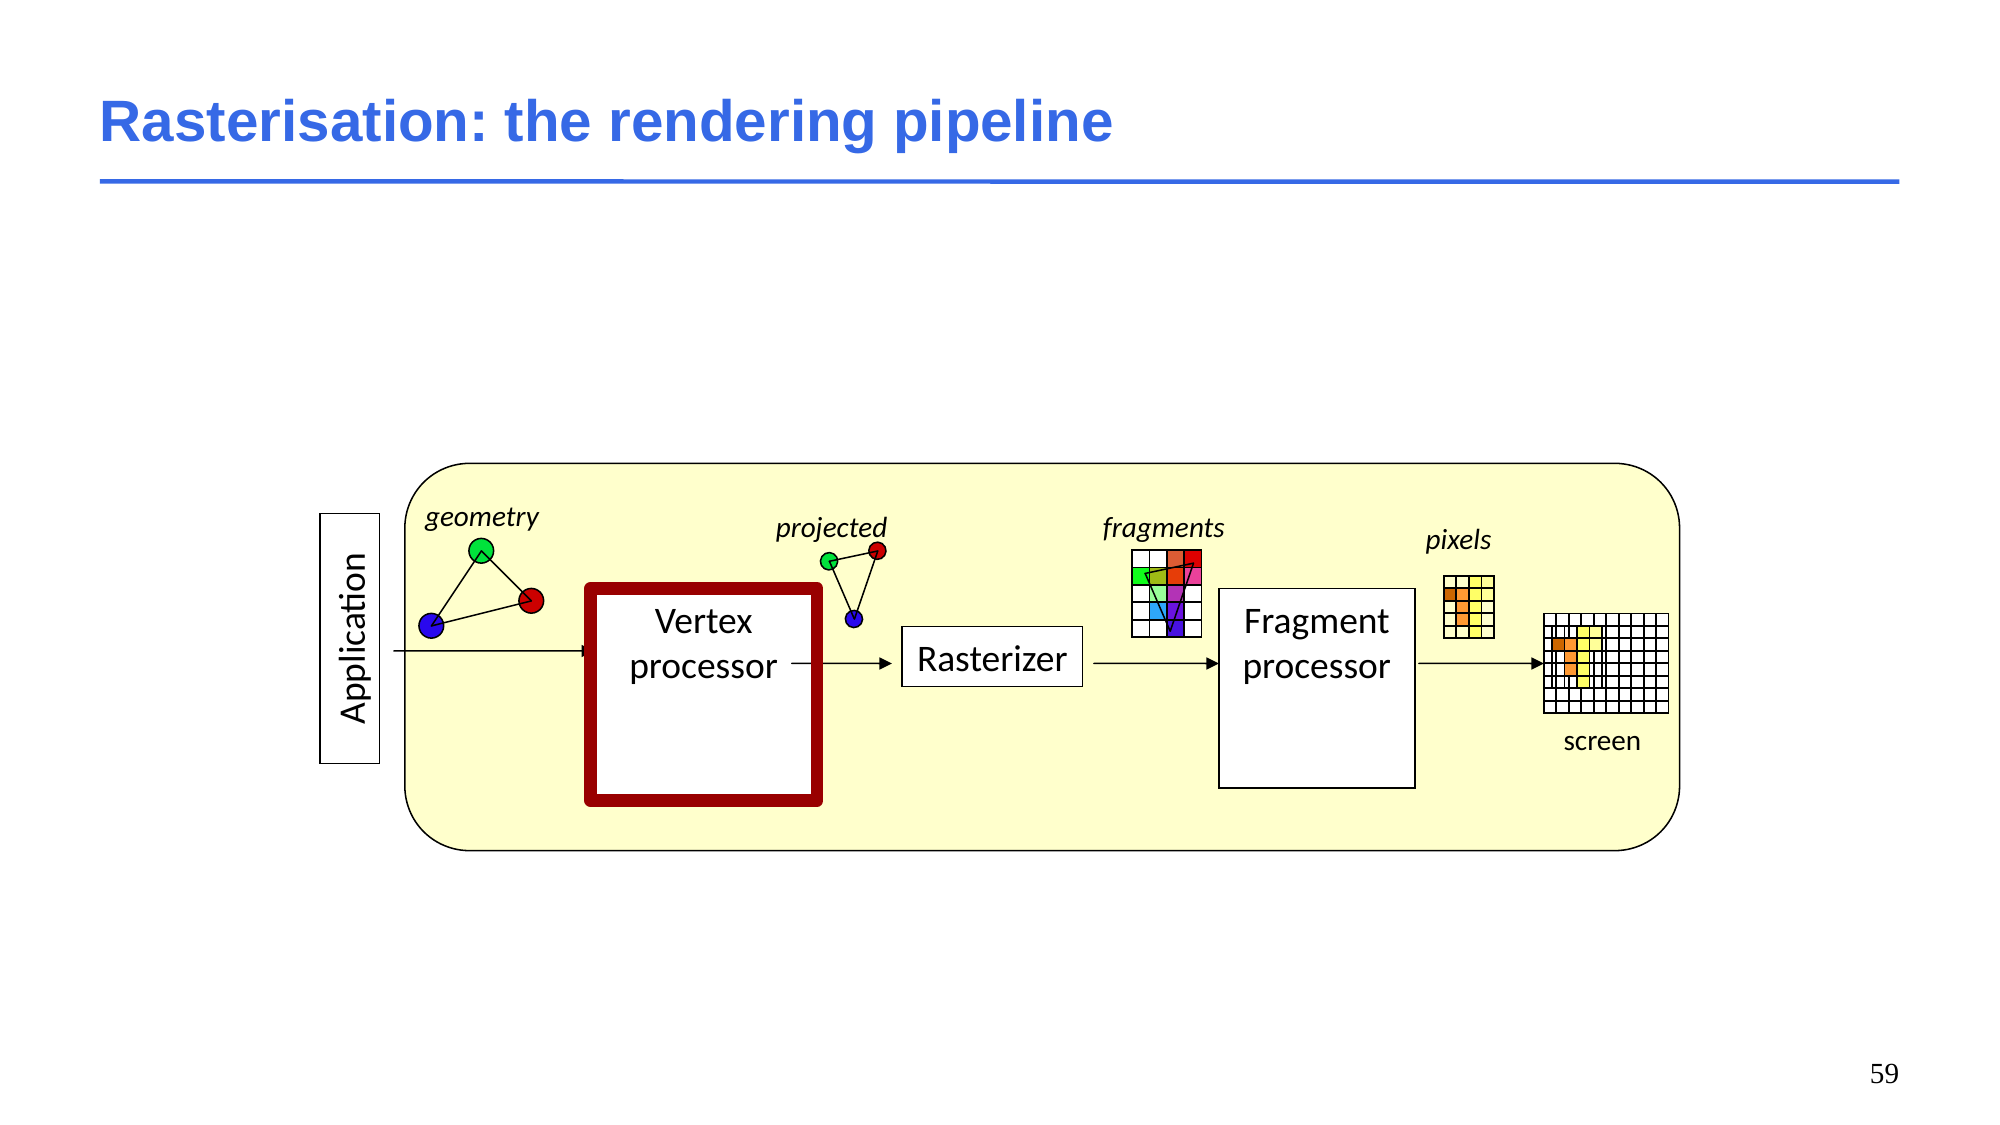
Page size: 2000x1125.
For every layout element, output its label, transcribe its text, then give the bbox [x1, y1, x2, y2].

text_box Rasterizer [902, 626, 1083, 687]
text_box Fragment processor [1218, 588, 1415, 789]
title Rasterisation: the rendering pipeline [99, 27, 1900, 215]
text_box pixels [1410, 513, 1507, 564]
text_box Vertex processor [597, 595, 811, 794]
text_box [404, 463, 1680, 851]
text_box screen [1548, 713, 1657, 764]
text_box geometry [410, 490, 554, 540]
text_box fragments [1088, 500, 1240, 551]
text_box projected [761, 500, 903, 551]
text_box Application [319, 513, 380, 764]
